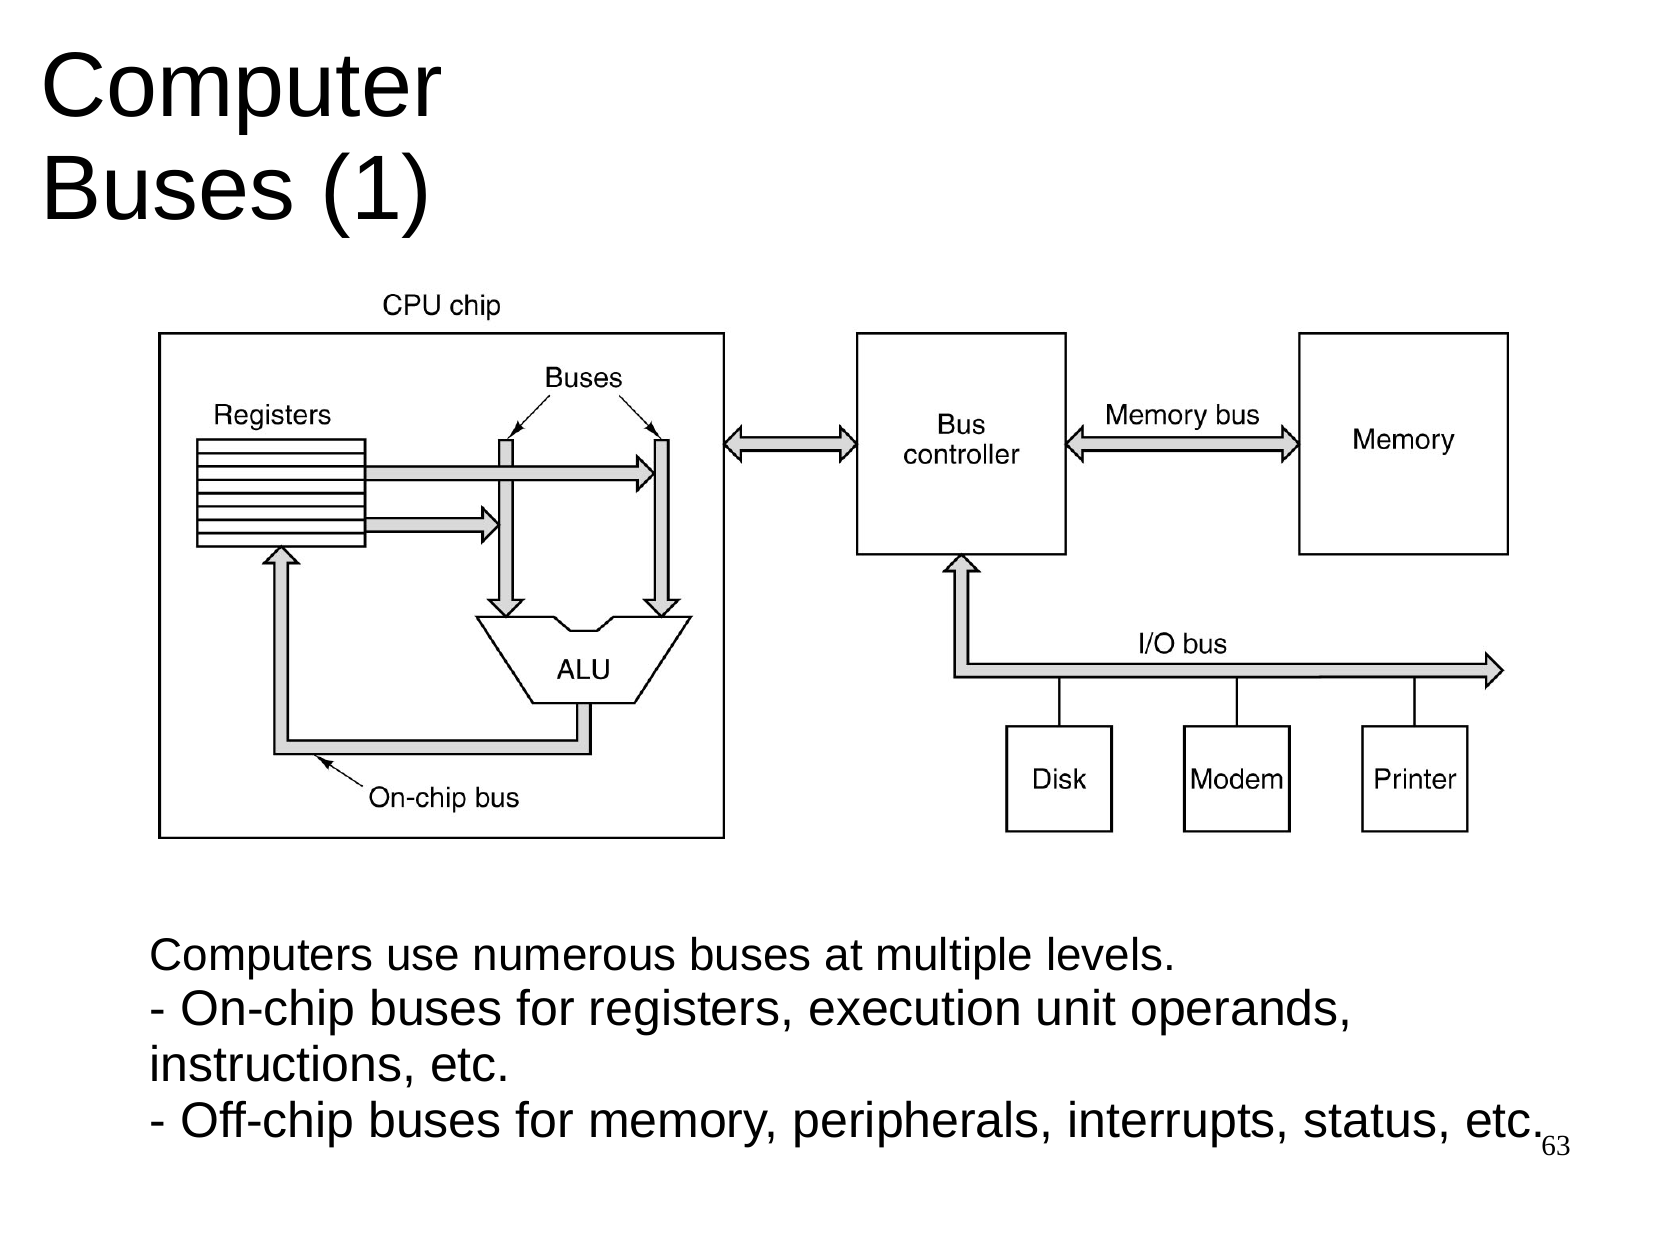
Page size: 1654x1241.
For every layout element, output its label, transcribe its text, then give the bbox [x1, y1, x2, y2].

title Computer Buses (1) [40, 32, 586, 241]
text_box Computers use numerous buses at multiple levels. - On-chip buses for registers, execution unit operands, instructions, etc. - Off-chip buses for memory, peripherals, interrupts, status, etc. [135, 921, 1576, 1157]
picture [158, 288, 1509, 839]
